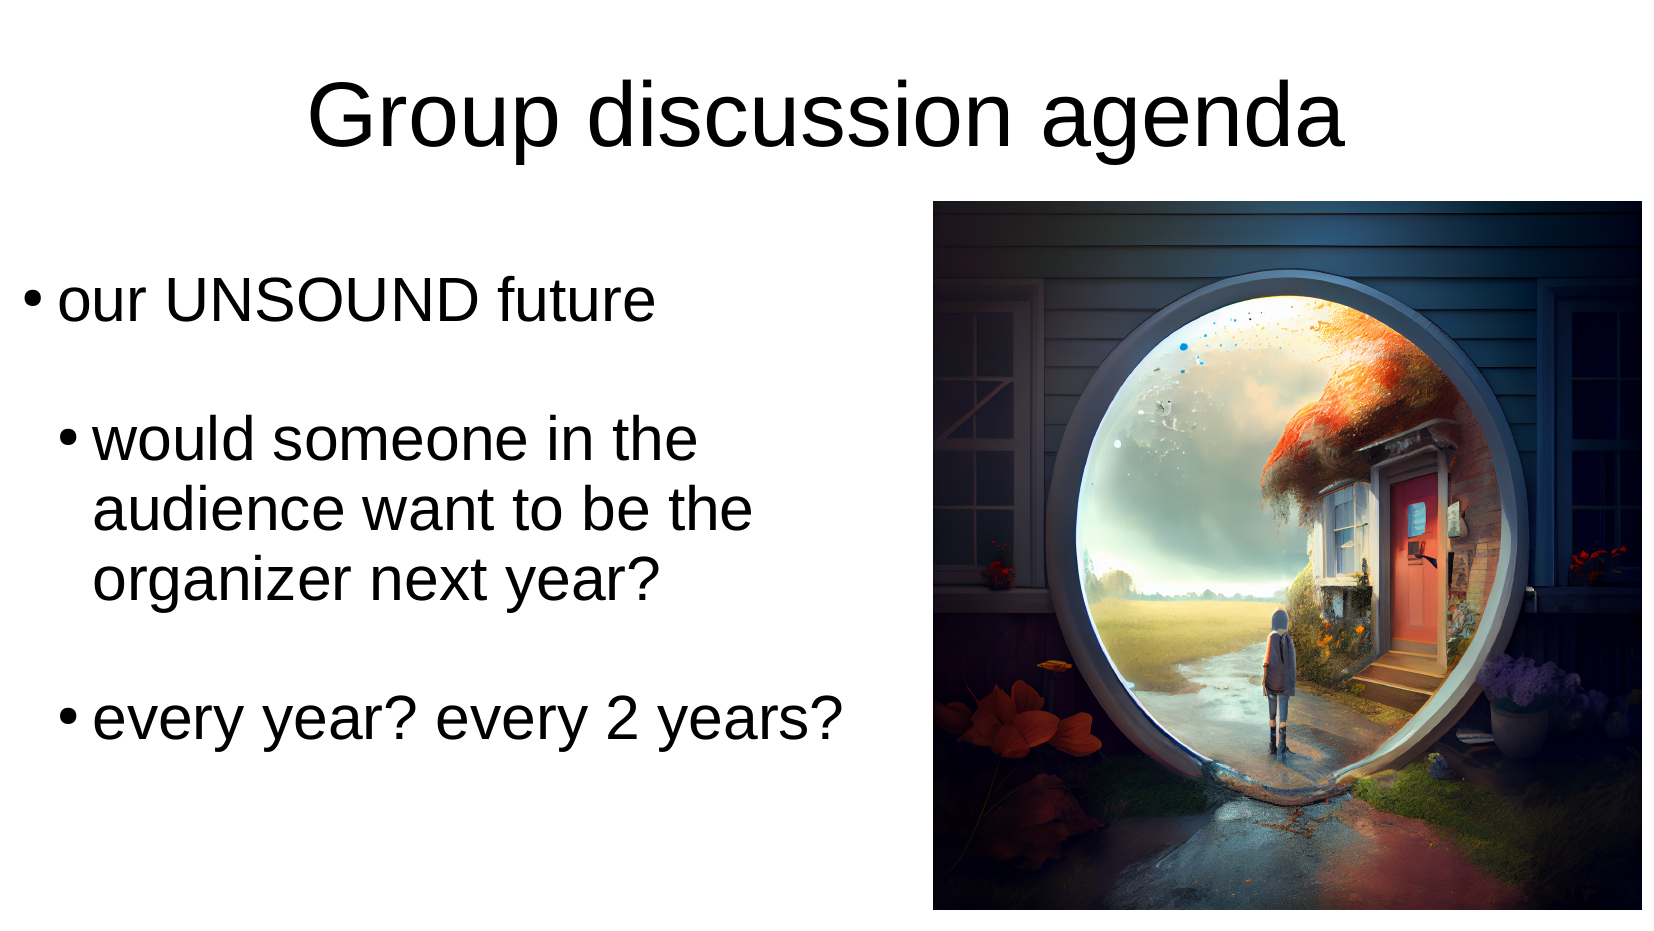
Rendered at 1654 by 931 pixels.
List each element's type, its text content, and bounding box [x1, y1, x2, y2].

title Group discussion agenda [82, 37, 1571, 187]
picture [933, 201, 1642, 910]
text_box our UNSOUND future would someone in the audience want to be the organizer next year? every year? every 2 years? [6, 187, 1654, 931]
